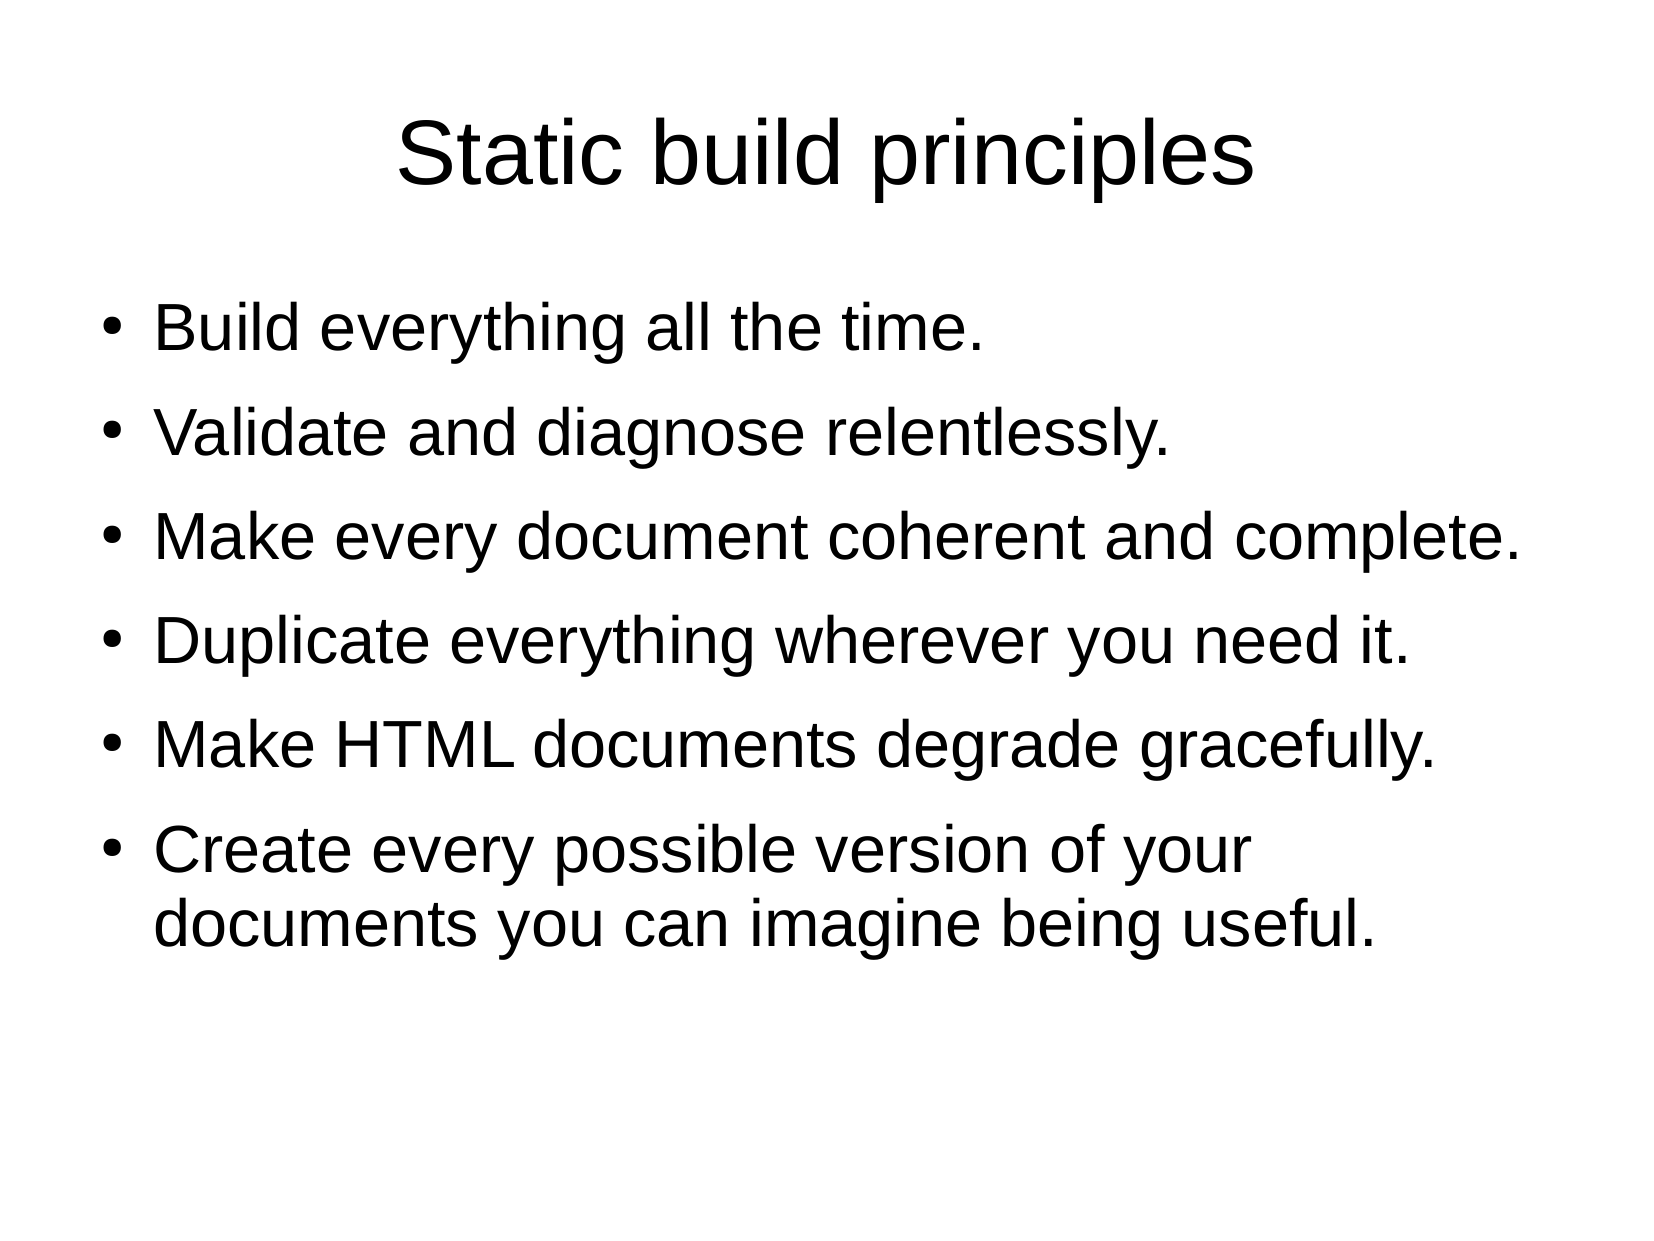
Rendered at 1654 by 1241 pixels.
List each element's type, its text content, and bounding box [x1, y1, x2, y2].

list Build everything all the time. Validate and diagnose relentlessly. Make every document coherent and complete. Duplicate everything wherever you need it. Make HTML documents degrade gracefully. Create every possible version of your documents you can imagine being useful. [82, 290, 1571, 1010]
title Static build principles [82, 49, 1571, 257]
